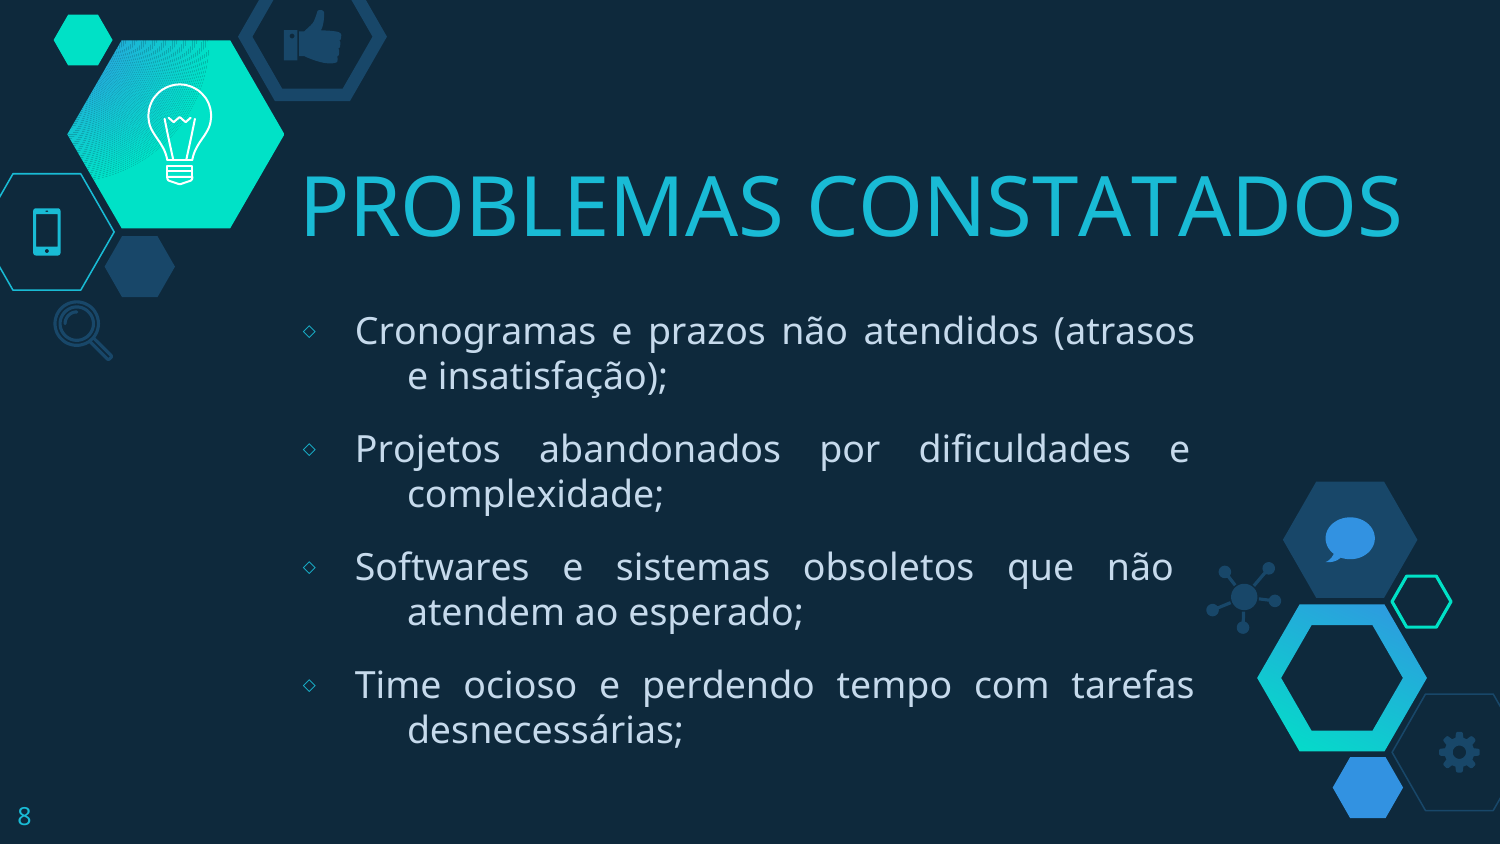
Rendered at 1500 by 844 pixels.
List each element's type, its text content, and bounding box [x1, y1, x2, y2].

text_box Softwares e sistemas obsoletos que não atendem ao esperado; [242, 528, 1211, 646]
text_box Projetos abandonados por dificuldades e complexidade; [242, 410, 1211, 528]
text_box Time ocioso e perdendo tempo com tarefas desnecessárias; [242, 646, 1211, 765]
text_box 8 [2, 785, 93, 844]
text_box Cronogramas e prazos não atendidos (atrasos e insatisfação); [242, 291, 1211, 410]
title Problemas constatados [284, 138, 1466, 249]
